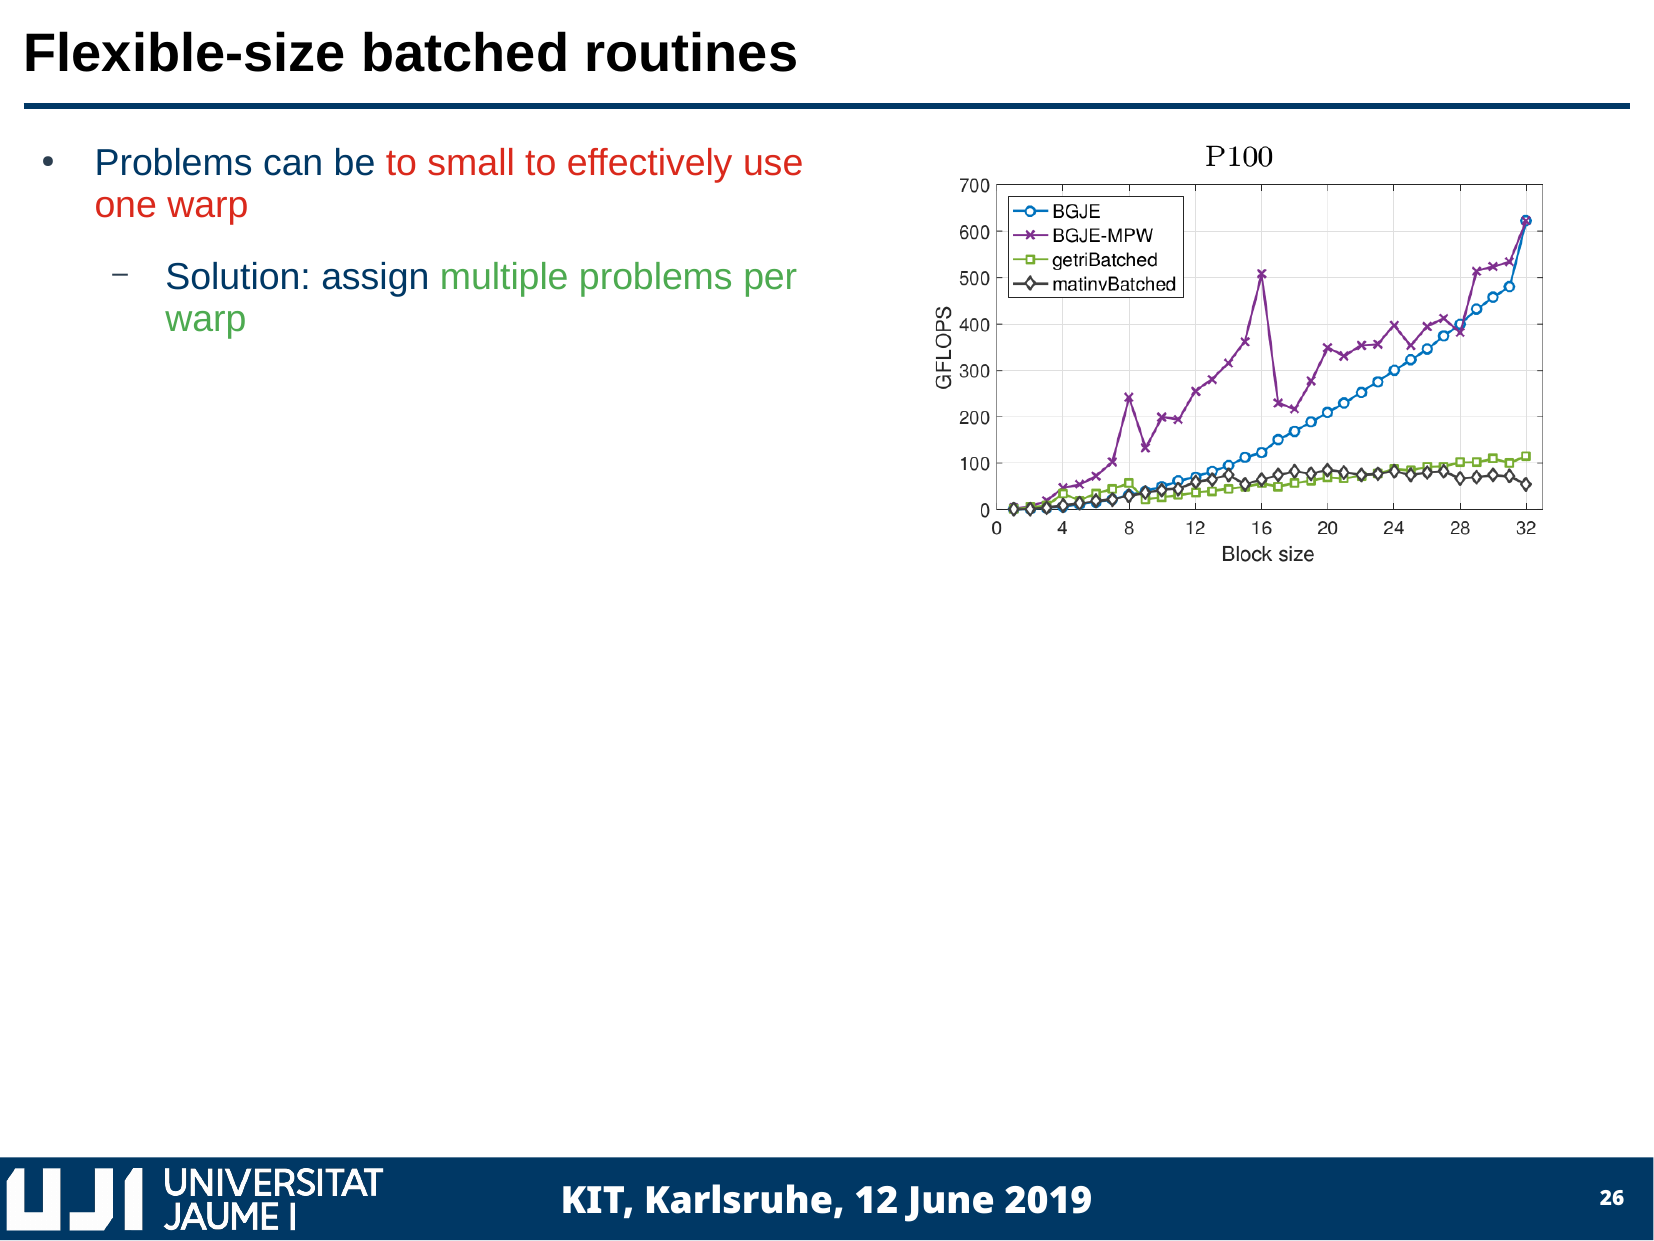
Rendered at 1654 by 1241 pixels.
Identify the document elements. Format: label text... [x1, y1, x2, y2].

picture [921, 123, 1583, 579]
list Problems can be to small to effectively use one warp Solution: assign multiple problems per warp [23, 141, 808, 615]
picture [0, 1158, 390, 1241]
title Flexible-size batched routines [23, 0, 1630, 107]
